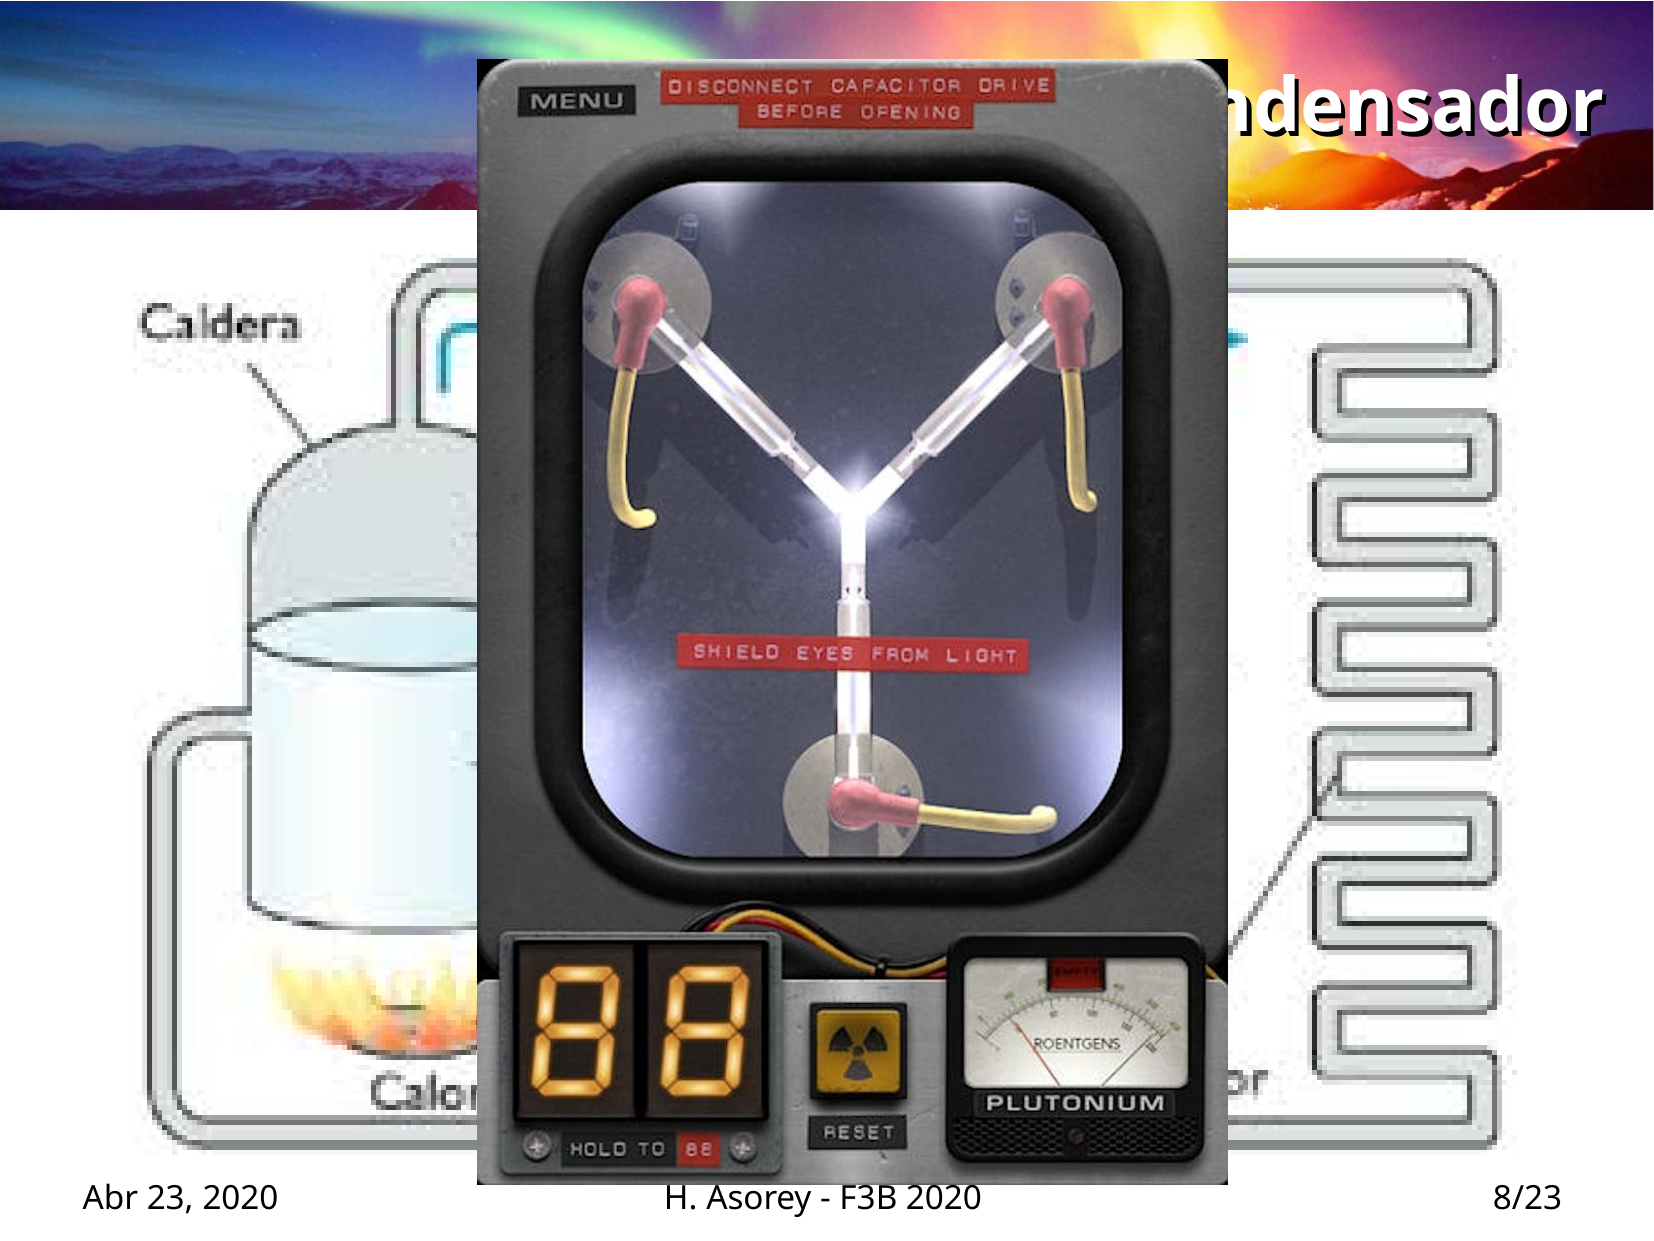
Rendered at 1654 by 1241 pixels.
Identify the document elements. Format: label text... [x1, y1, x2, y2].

title El condensador [45, 15, 1606, 191]
picture [0, 1, 1654, 1186]
